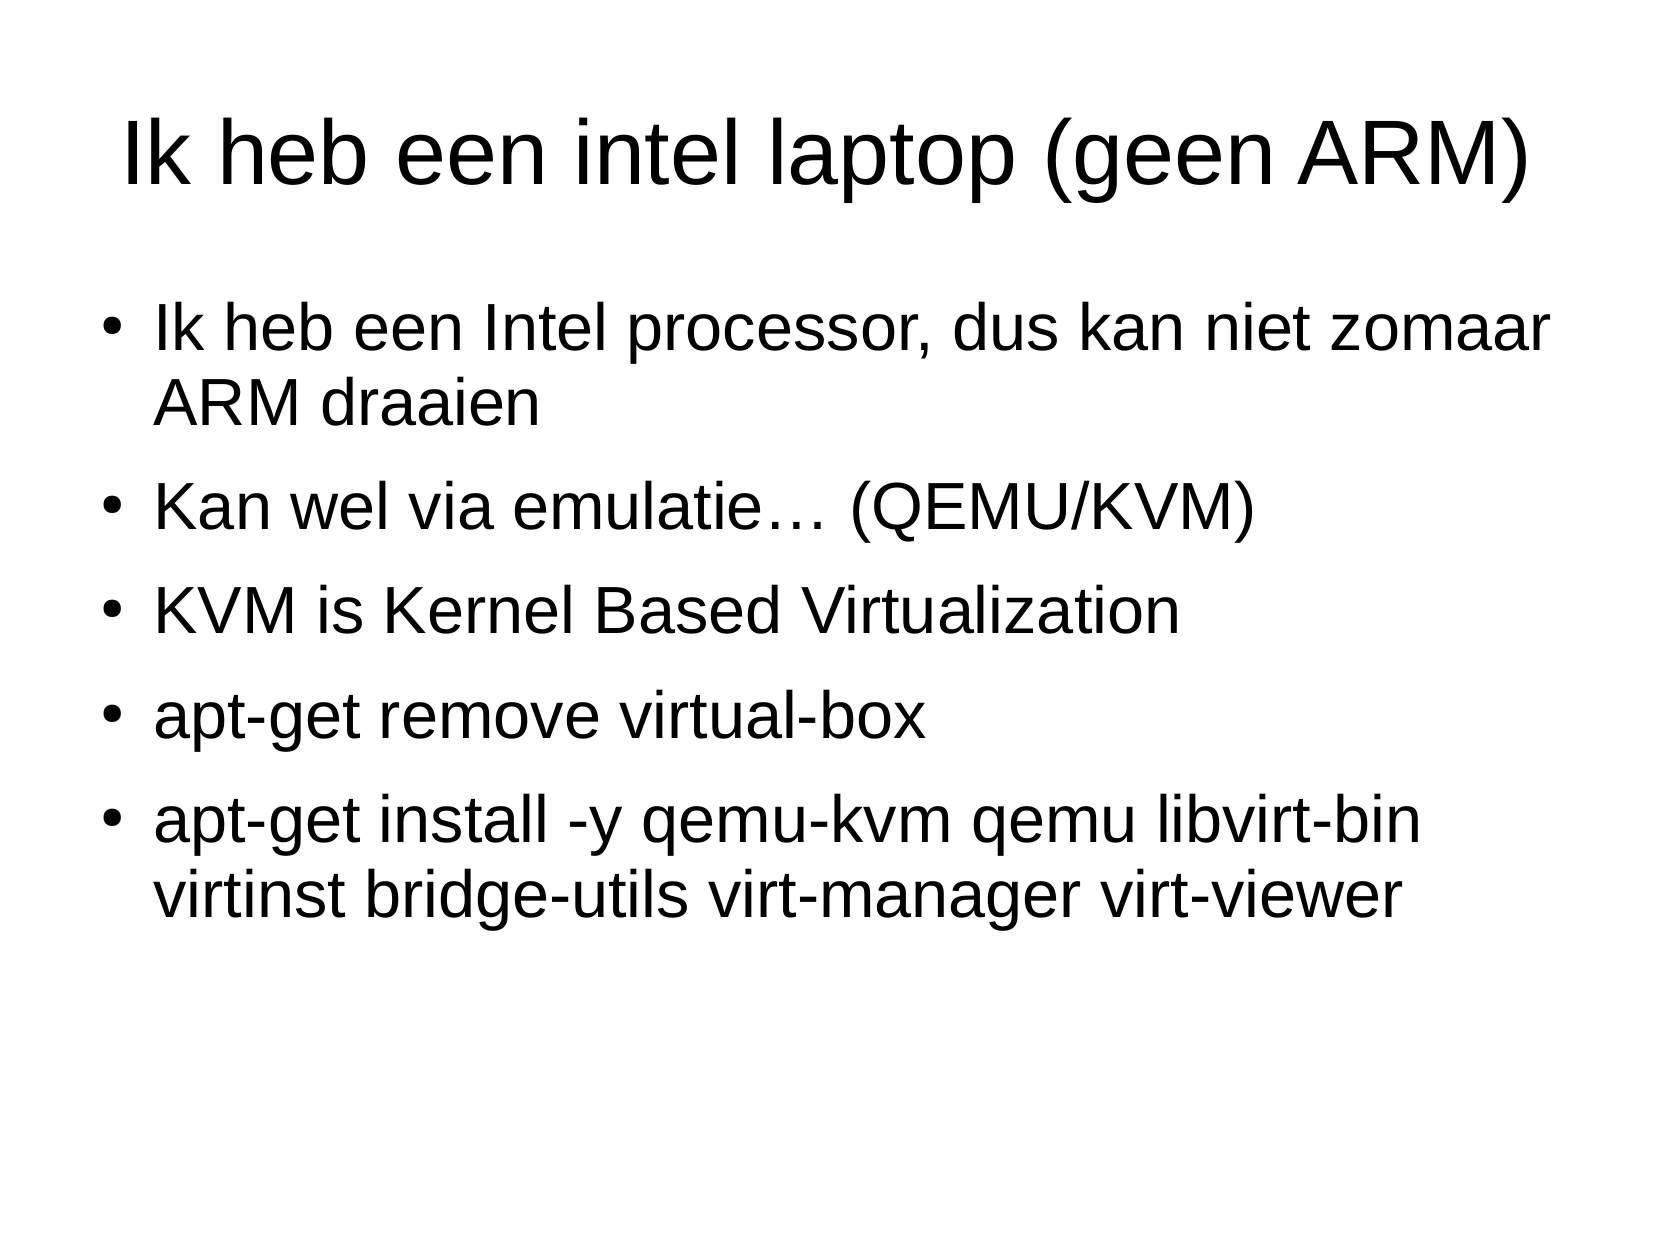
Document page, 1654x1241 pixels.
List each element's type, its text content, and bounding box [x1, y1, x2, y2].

list Ik heb een Intel processor, dus kan niet zomaar ARM draaien Kan wel via emulatie… (QEMU/KVM) KVM is Kernel Based Virtualization apt-get remove virtual-box apt-get install -y qemu-kvm qemu libvirt-bin virtinst bridge-utils virt-manager virt-viewer [82, 290, 1571, 1010]
title Ik heb een intel laptop (geen ARM) [82, 49, 1571, 257]
